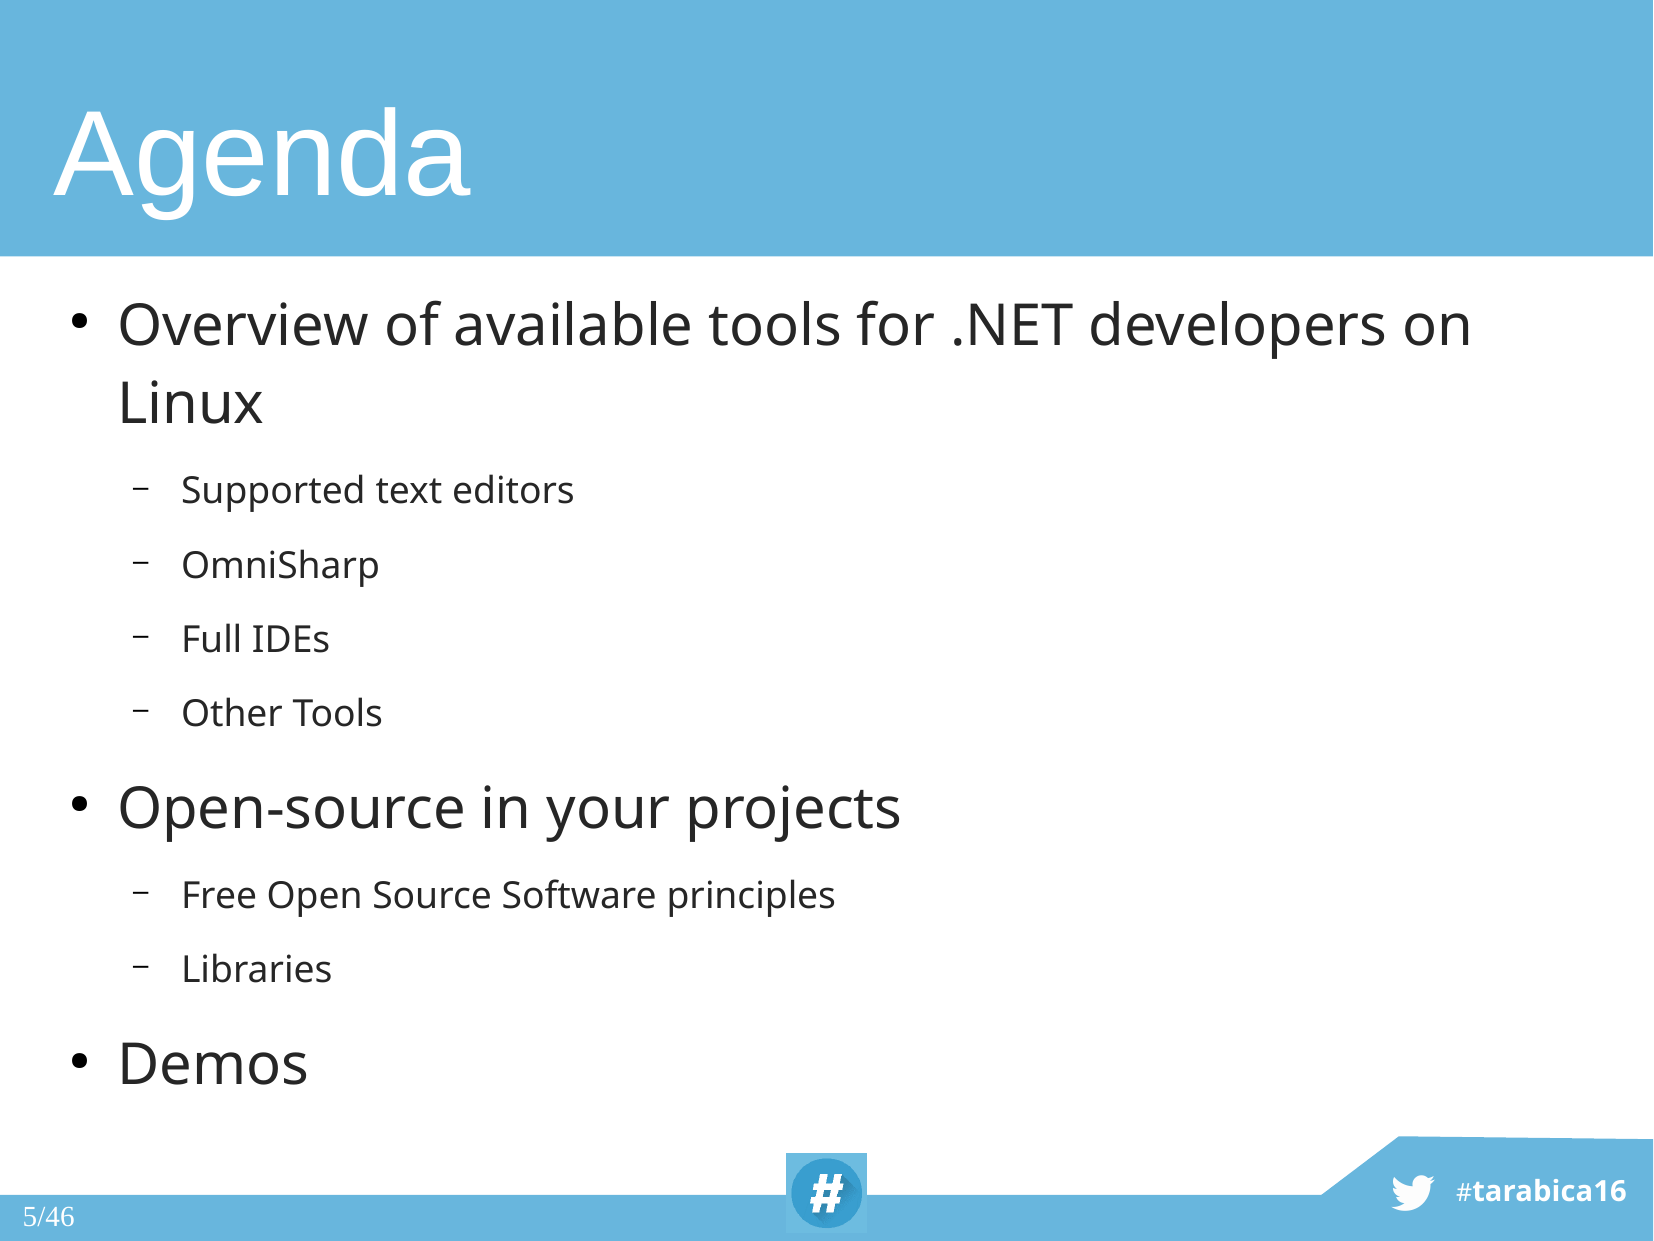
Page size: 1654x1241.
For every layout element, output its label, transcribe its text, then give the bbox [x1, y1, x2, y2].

title Agenda [53, 49, 1600, 257]
list Overview of available tools for .NET developers on Linux Supported text editors OmniSharp Full IDEs Other Tools Open-source in your projects Free Open Source Software principles Libraries Demos [53, 283, 1632, 1108]
picture [1378, 1158, 1448, 1228]
picture [786, 1153, 867, 1233]
